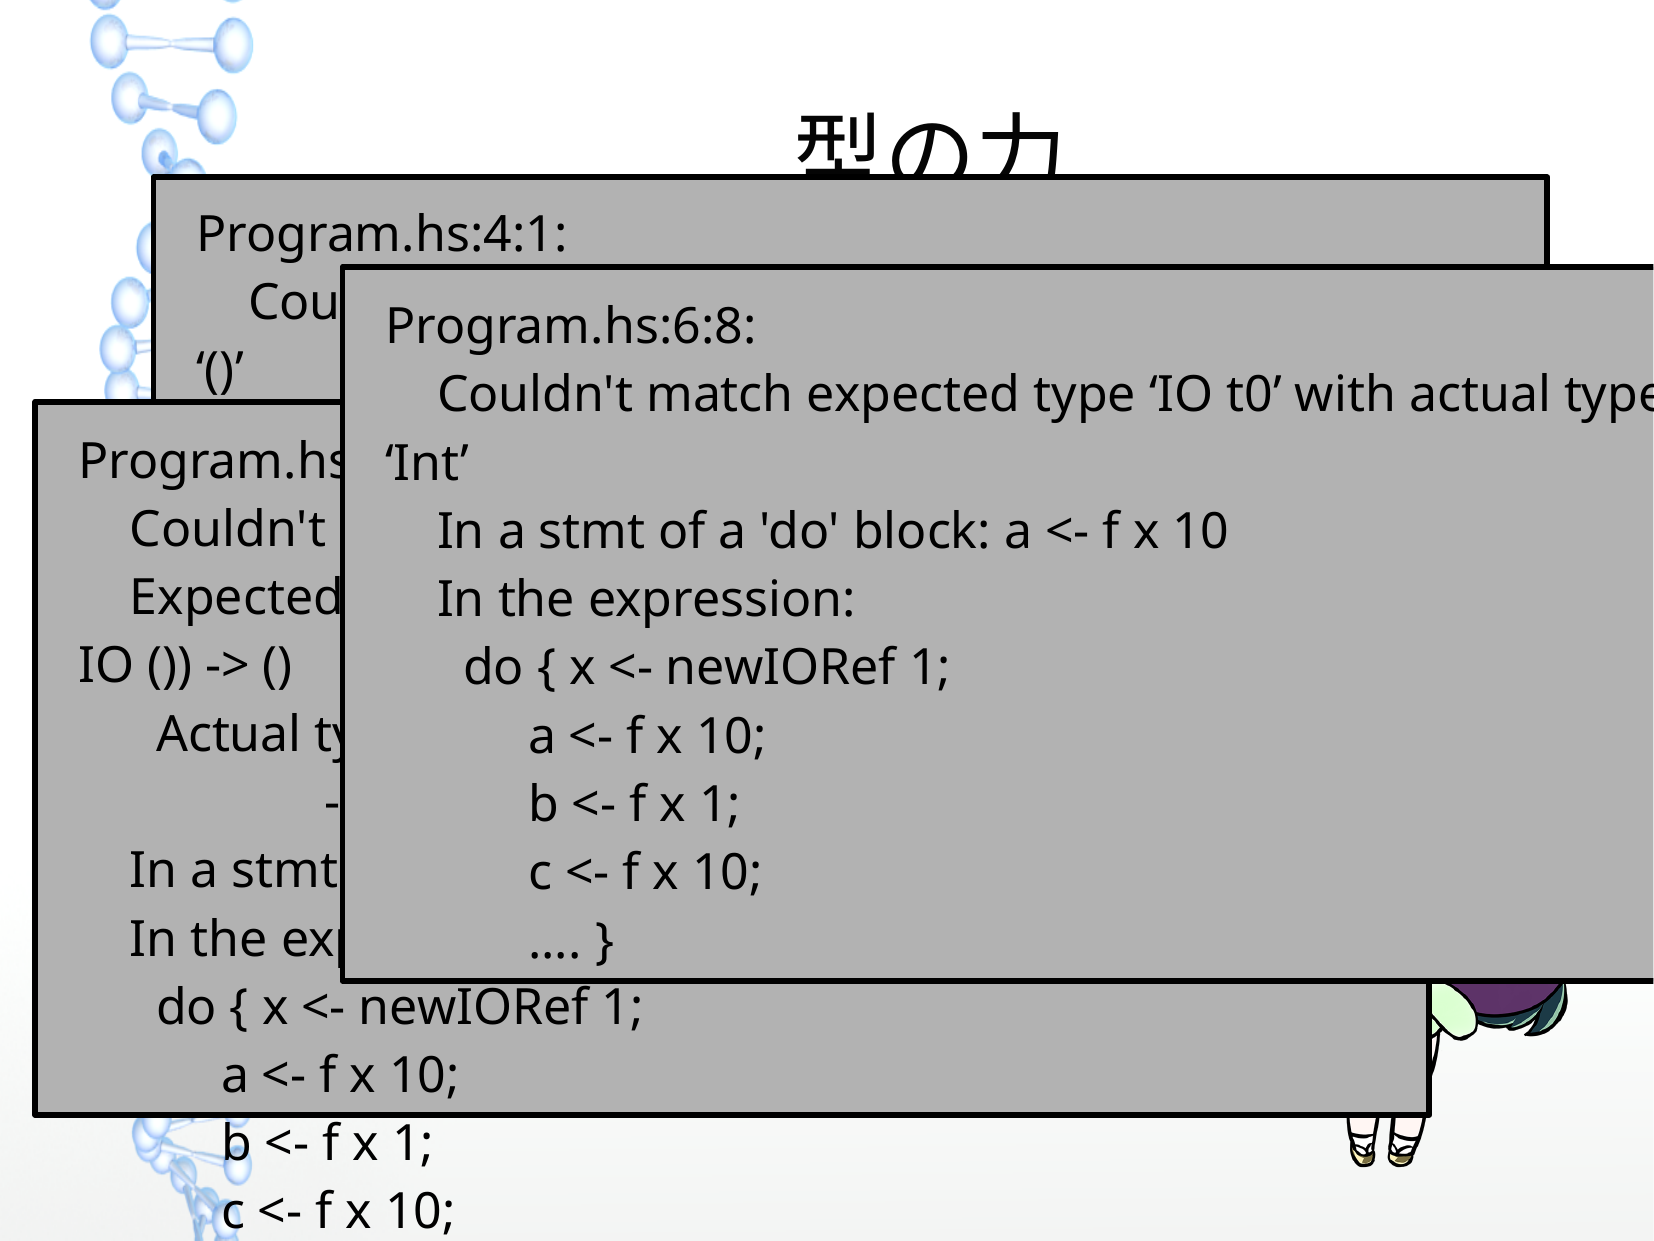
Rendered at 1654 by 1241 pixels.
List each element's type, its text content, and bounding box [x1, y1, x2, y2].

title 型の力 [265, 47, 1595, 252]
text_box [35, 177, 1654, 1116]
text_box Program.hs:4:1: Couldn't match expected type ‘IO t3’ with actual type ‘()’ In the expression: main When checking the type of the IO action ‘main’ [181, 190, 1548, 401]
picture [0, 0, 1654, 1241]
text_box Program.hs:6:8: Couldn't match expected type ‘IO t0’ with actual type ‘Int’ In a stmt of a 'do' block: a <- f x 10 In the expression: do { x <- newIORef 1; a <- f x 10; b <- f x 1; c <- f x 10; .... } [370, 282, 1654, 1241]
text_box Program.hs:5:3: Couldn't match type ‘IO ()’ with ‘()’ Expected type: IO (IORef Integer) -> (IORef Integer -> IO ()) -> () Actual type: IO (IORef Integer) -> (IORef Integer -> IO ()) -> IO () In a stmt of a 'do' block: x <- newIORef 1 In the expression: do { x <- newIORef 1; a <- f x 10; b <- f x 1; c <- f x 10; .... } In an equation for ‘main’: main = do { x <- newIORef 1; a <- f x 10; b <- f x 1; .... } [63, 417, 370, 1241]
